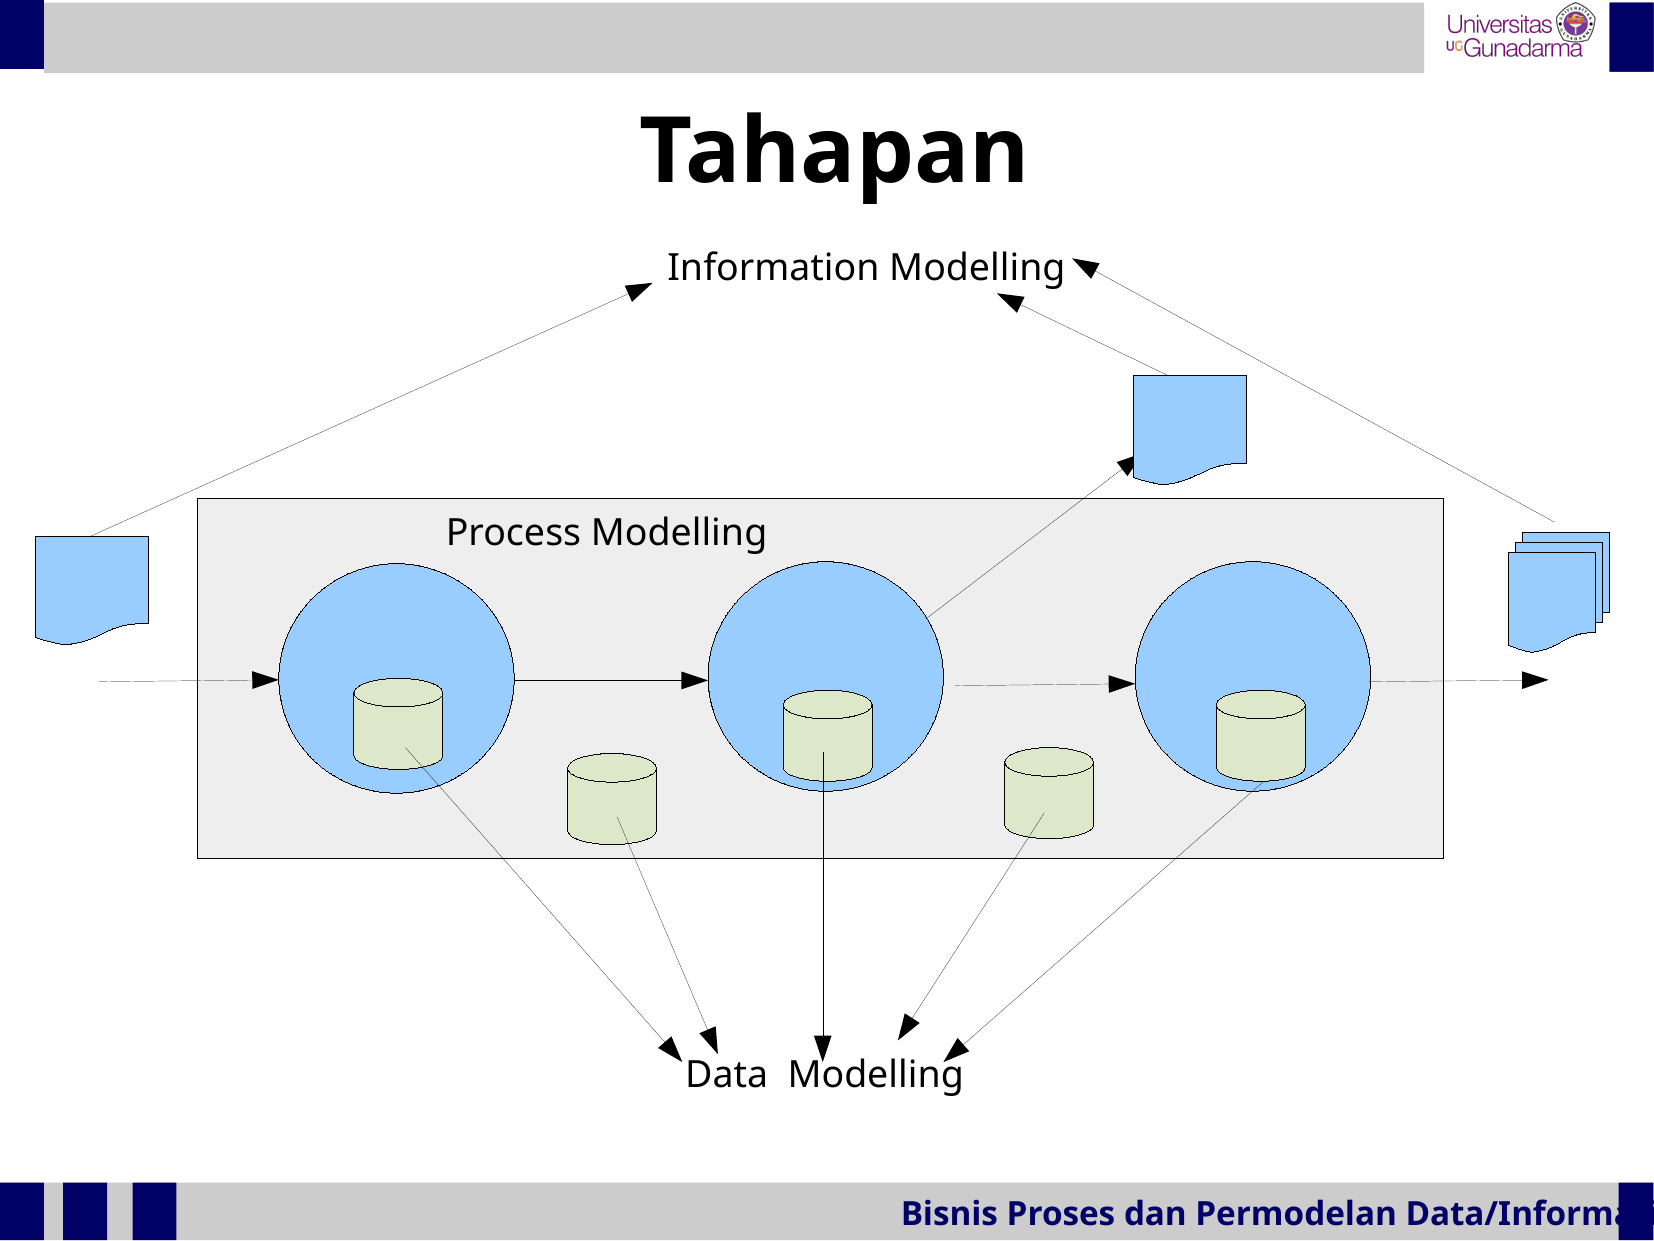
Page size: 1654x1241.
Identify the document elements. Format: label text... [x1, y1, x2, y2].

title Tahapan [78, 84, 1592, 211]
text_box [1133, 375, 1247, 485]
text_box Data Modelling [670, 1040, 960, 1101]
text_box [197, 498, 1444, 859]
text_box [1508, 532, 1610, 653]
text_box [35, 536, 149, 645]
text_box Information Modelling [652, 233, 1050, 294]
text_box Process Modelling [431, 498, 761, 559]
picture [1437, 2, 1610, 62]
